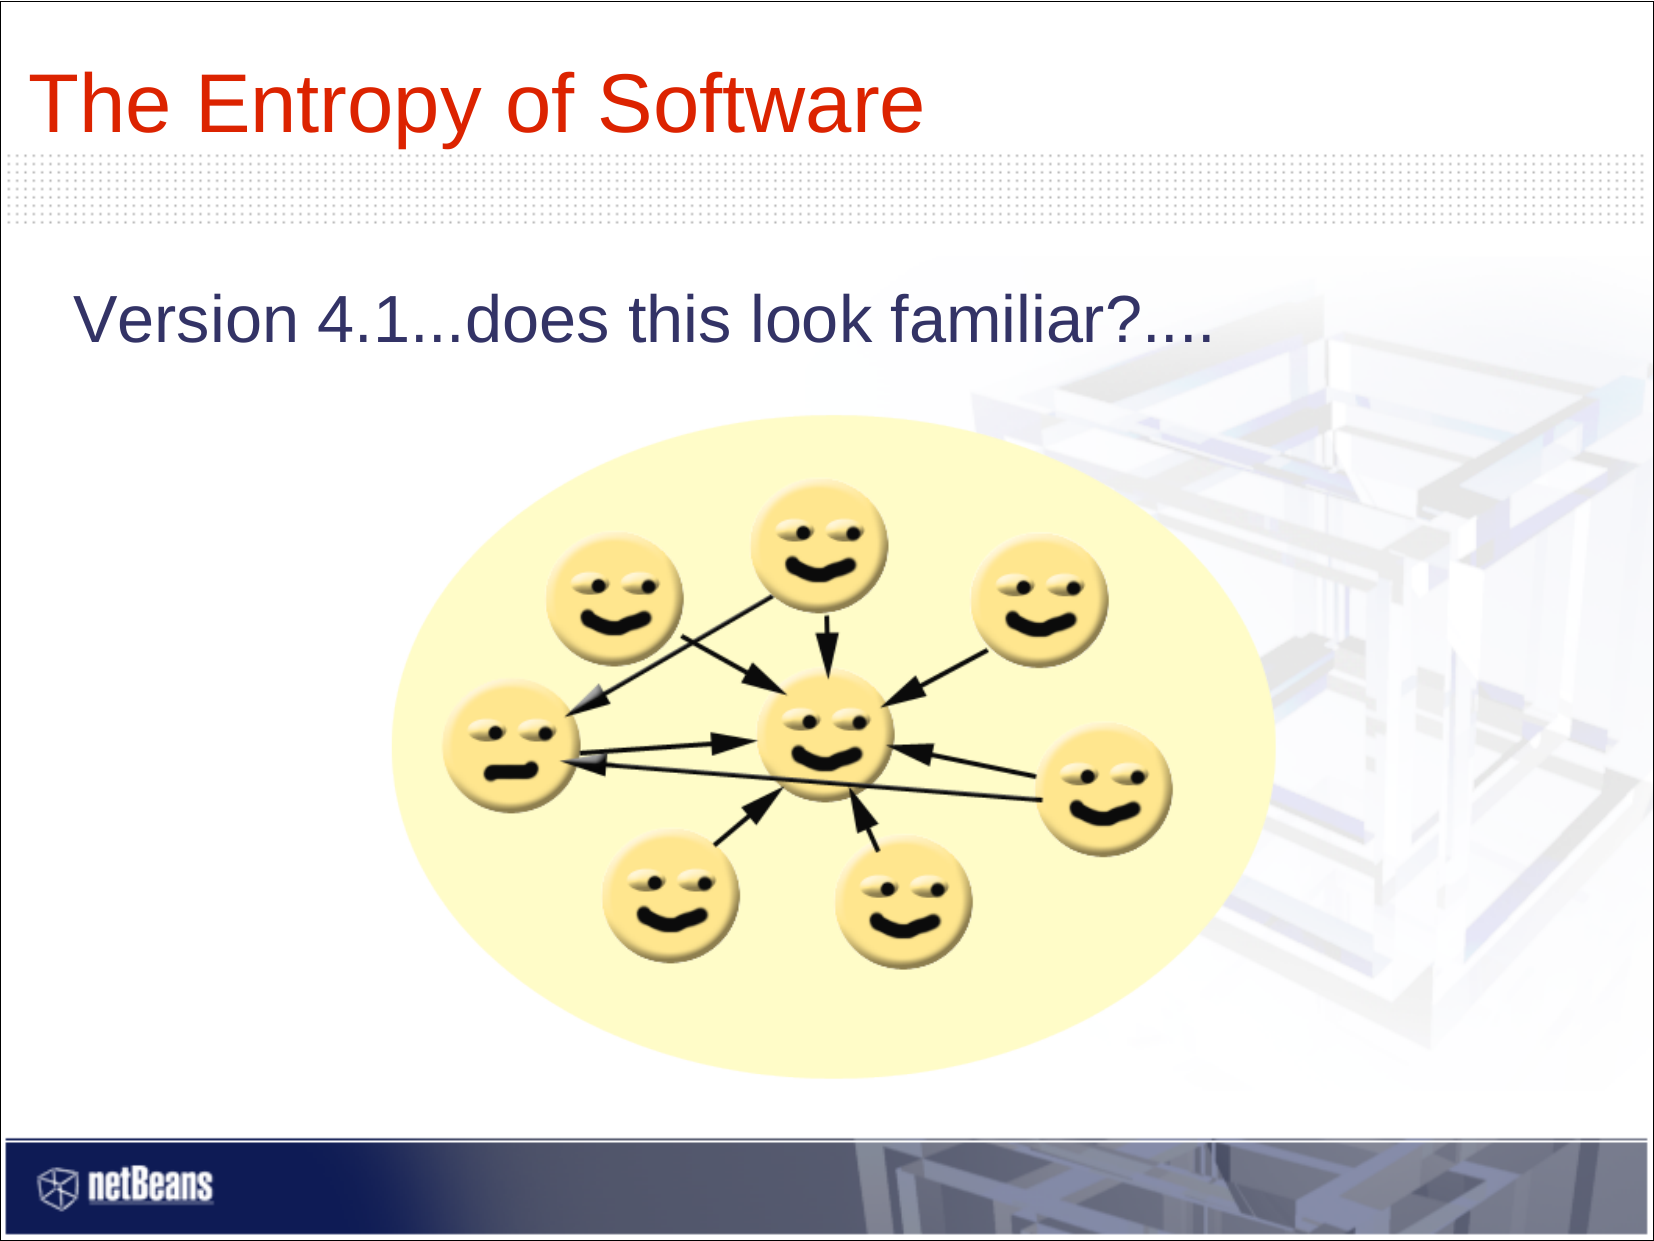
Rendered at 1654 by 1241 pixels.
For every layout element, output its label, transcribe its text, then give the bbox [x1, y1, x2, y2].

title The Entropy of Software [28, 0, 1619, 208]
list Version 4.1...does this look familiar?.... [73, 282, 1574, 1127]
picture [1, 2, 1653, 1240]
